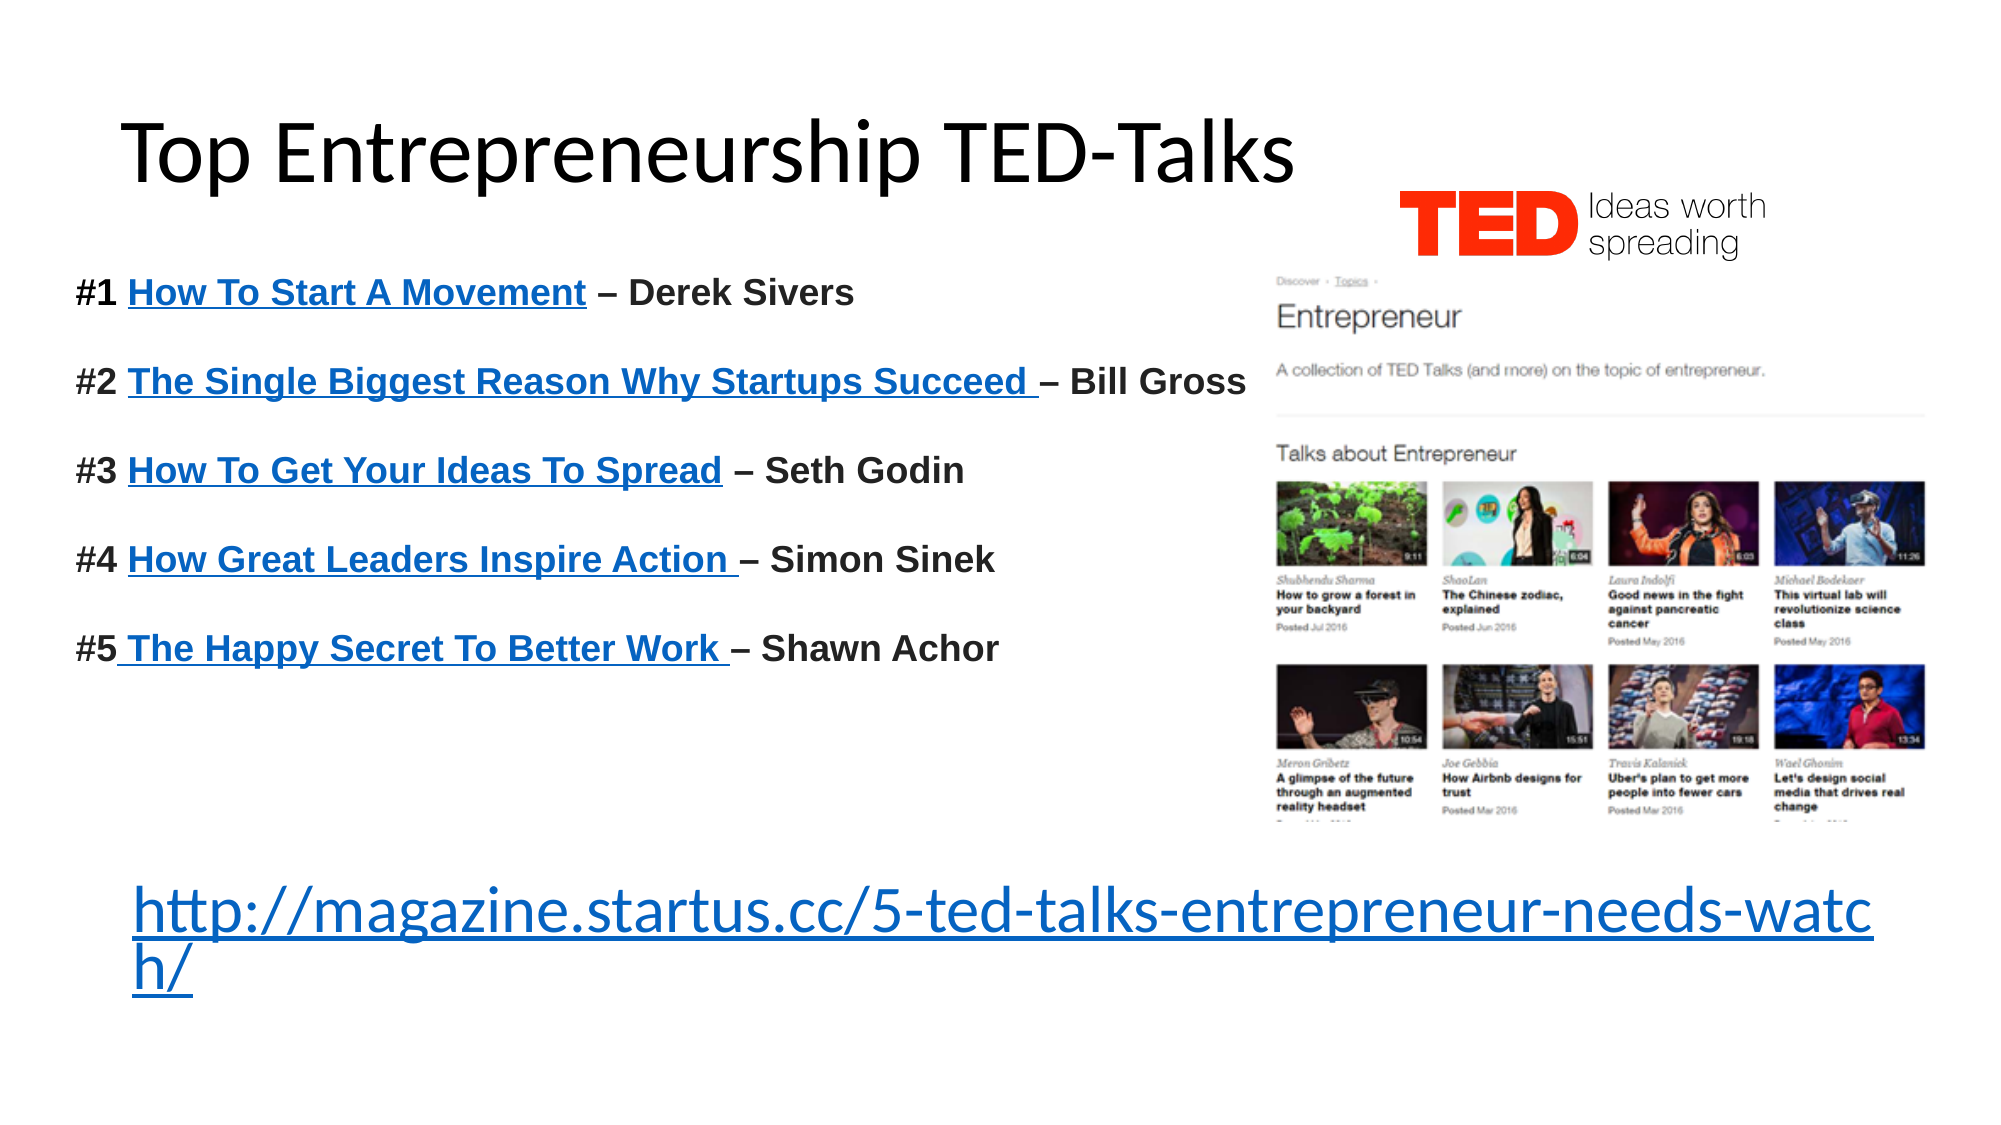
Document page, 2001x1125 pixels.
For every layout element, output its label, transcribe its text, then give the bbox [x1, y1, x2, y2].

list http://magazine.startus.cc/5-ted-talks-entrepreneur-needs-watch/ [112, 854, 1924, 1057]
picture [1246, 191, 1937, 822]
title Top Entrepreneurship TED-Talks [99, 45, 1900, 223]
list #1 How To Start A Movement – Derek Sivers #2 The Single Biggest Reason Why Startups Succeed – Bill Gross #3 How To Get Your Ideas To Spread – Seth Godin #4 How Great Leaders Inspire Action – Simon Sinek #5 The Happy Secret To Better Work – Shawn Achor [55, 240, 1507, 837]
